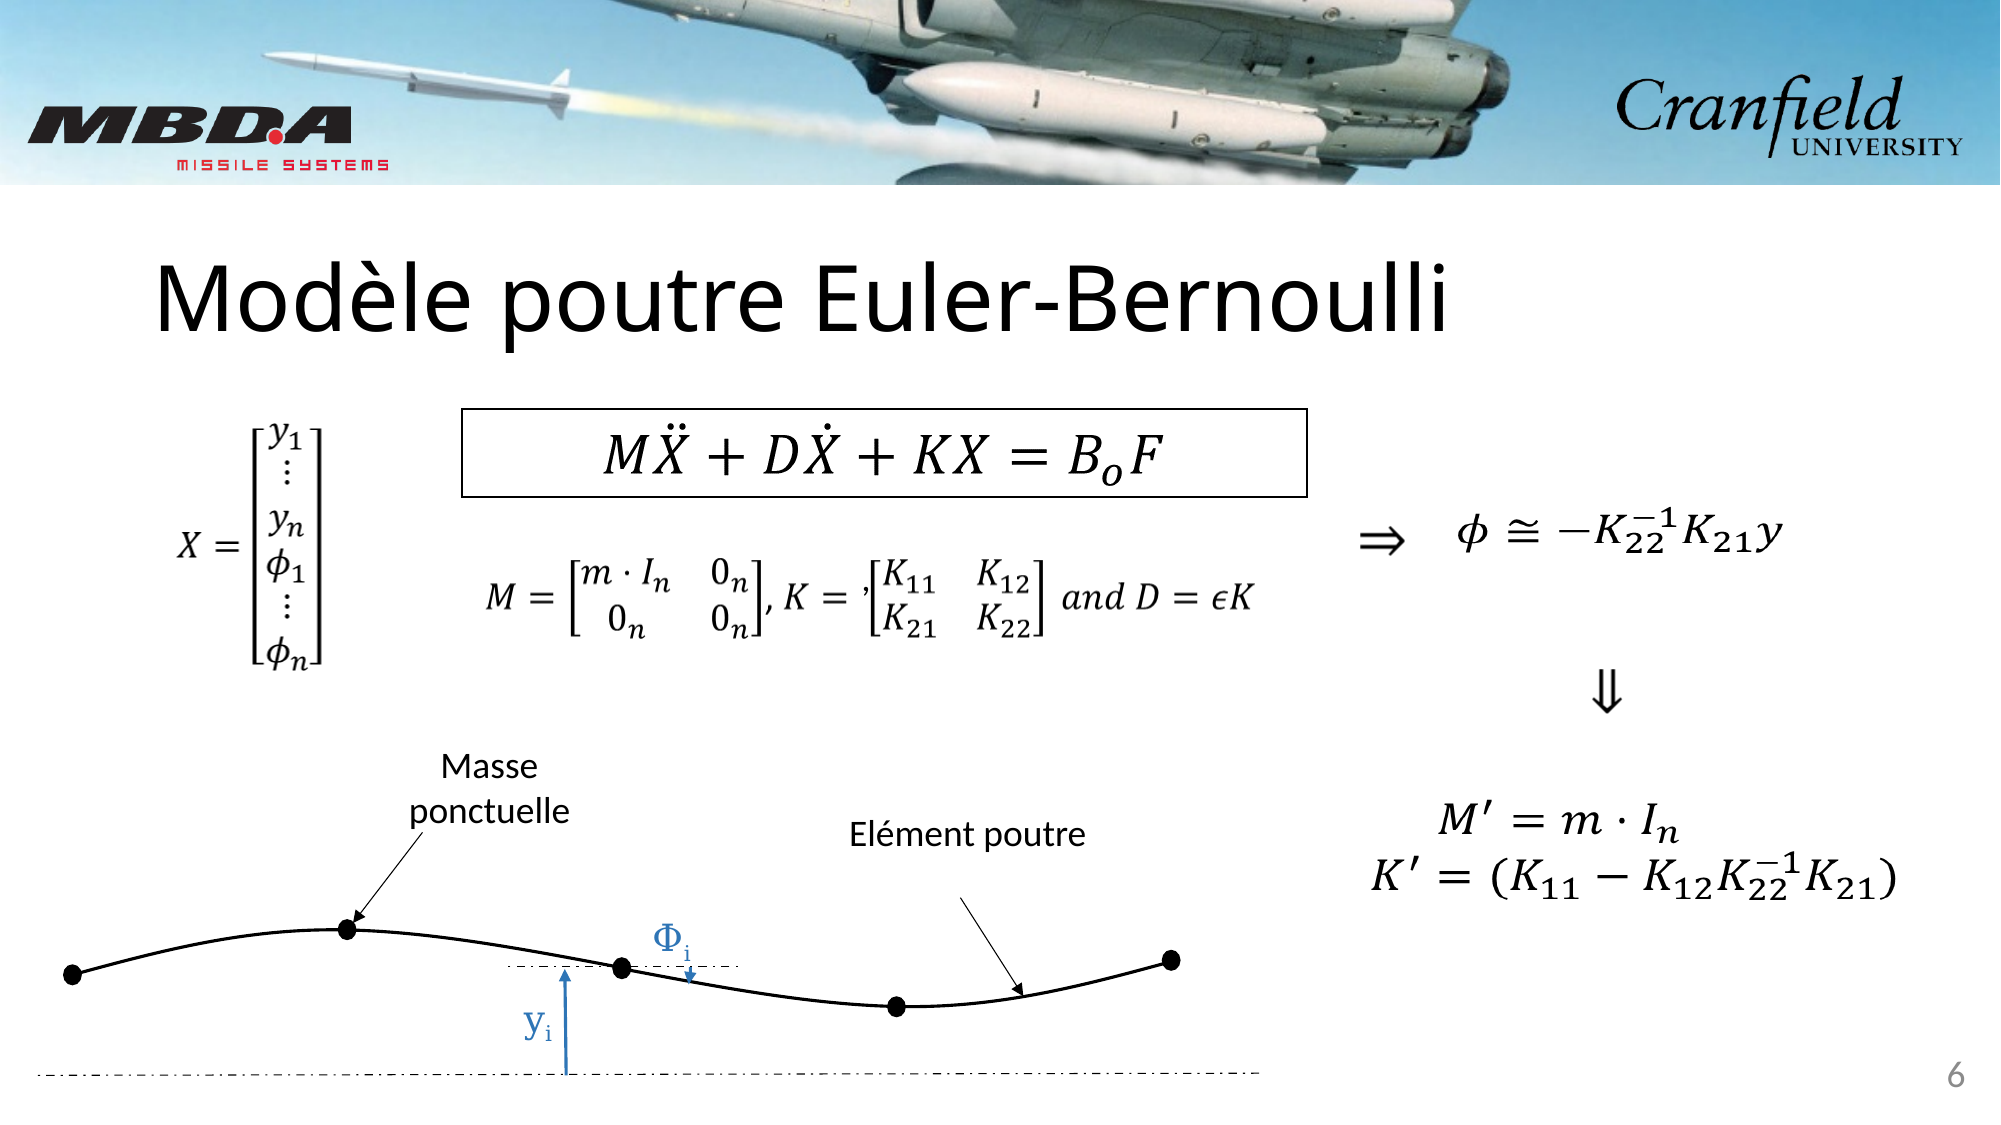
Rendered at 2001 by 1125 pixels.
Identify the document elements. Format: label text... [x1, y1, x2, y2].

slide_number <numéro> [1530, 1042, 1981, 1103]
text_box [42, 408, 1863, 679]
text_box [338, 920, 356, 940]
text_box Elément poutre [801, 801, 1135, 862]
picture [0, 0, 2000, 185]
text_box Masse ponctuelle [353, 733, 626, 839]
text_box [1190, 783, 1931, 921]
text_box [64, 965, 81, 985]
text_box [613, 958, 631, 979]
text_box [888, 997, 905, 1017]
text_box Φi [636, 906, 706, 973]
text_box yi [509, 987, 567, 1054]
title Modèle poutre Euler-Bernoulli [137, 214, 1863, 377]
text_box [1547, 650, 1653, 723]
text_box [1162, 950, 1180, 970]
